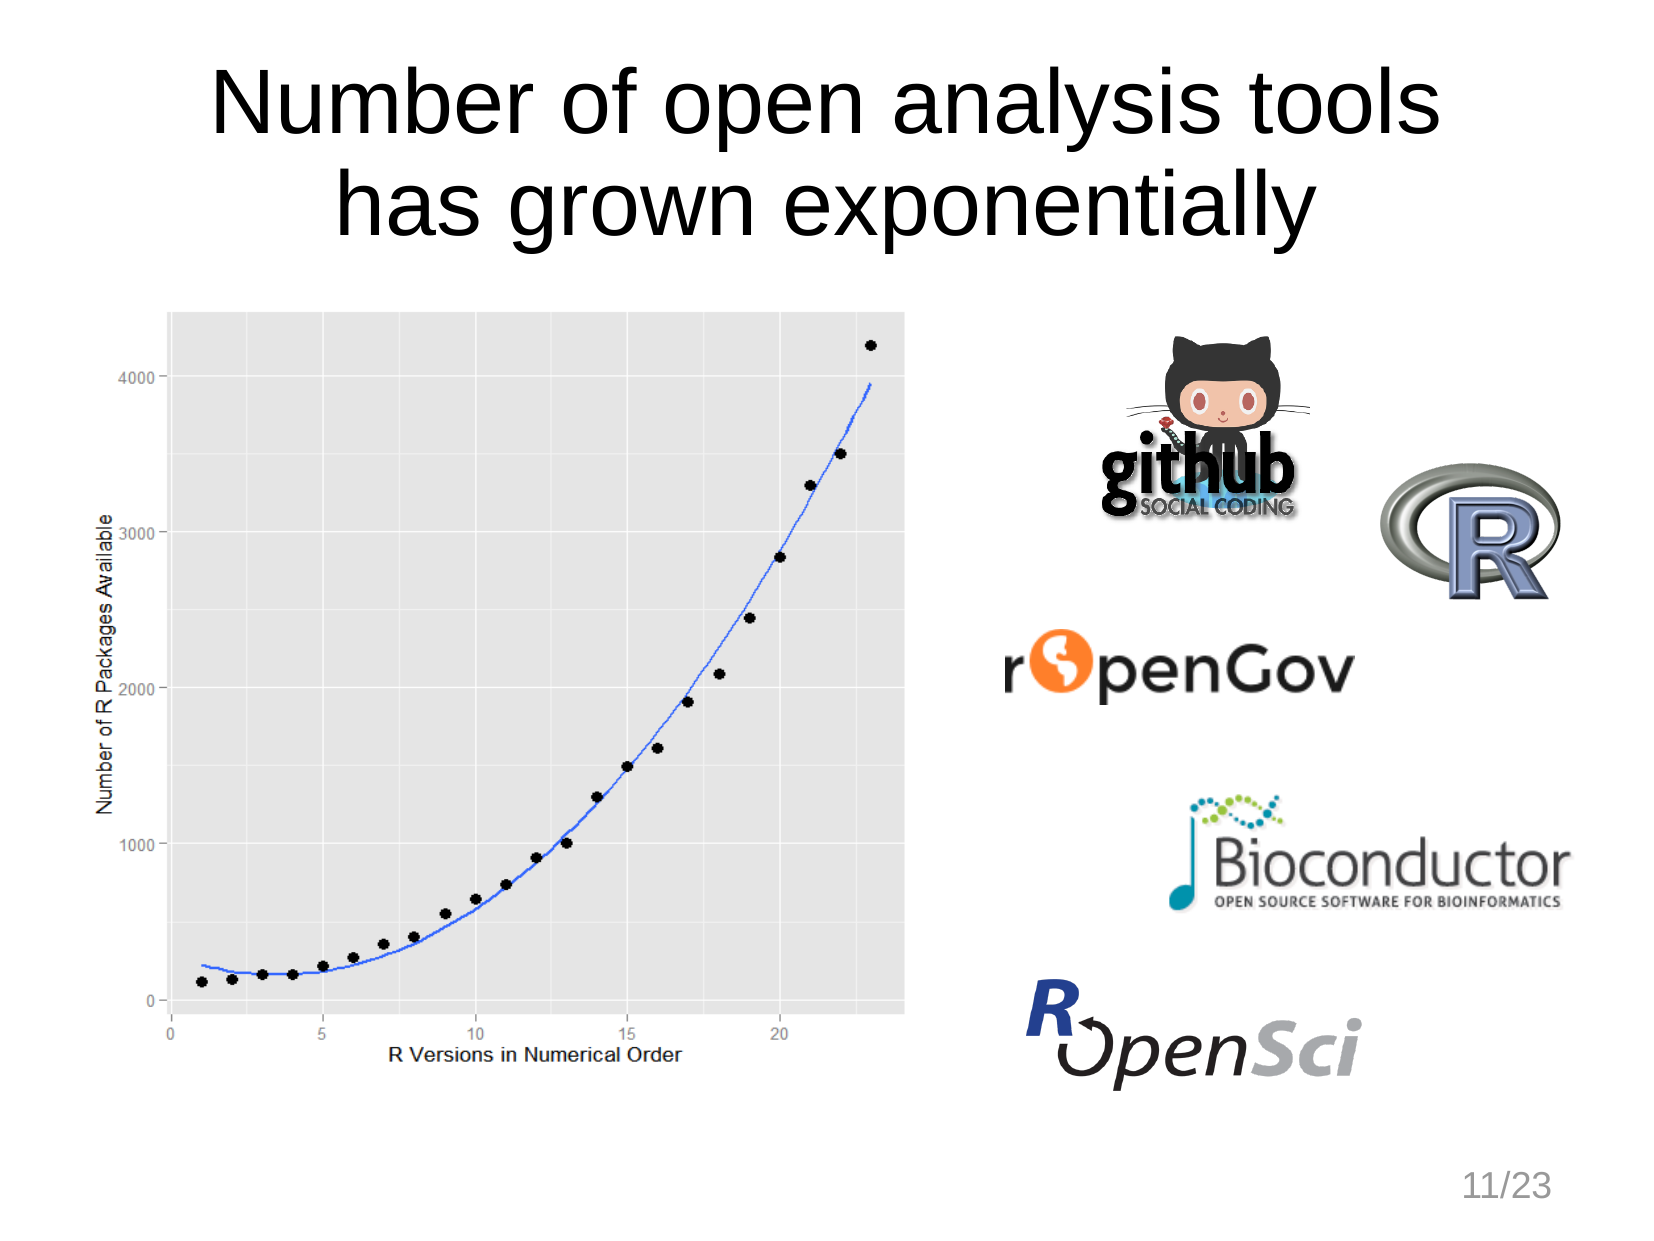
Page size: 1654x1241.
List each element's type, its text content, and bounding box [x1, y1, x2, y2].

title Number of open analysis tools has grown exponentially [82, 49, 1571, 257]
picture [1168, 793, 1576, 916]
text_box <number>/23 [1446, 1157, 1654, 1228]
picture [1005, 629, 1355, 705]
picture [1095, 304, 1310, 526]
picture [75, 289, 931, 1081]
picture [1020, 974, 1366, 1096]
picture [1379, 462, 1561, 601]
